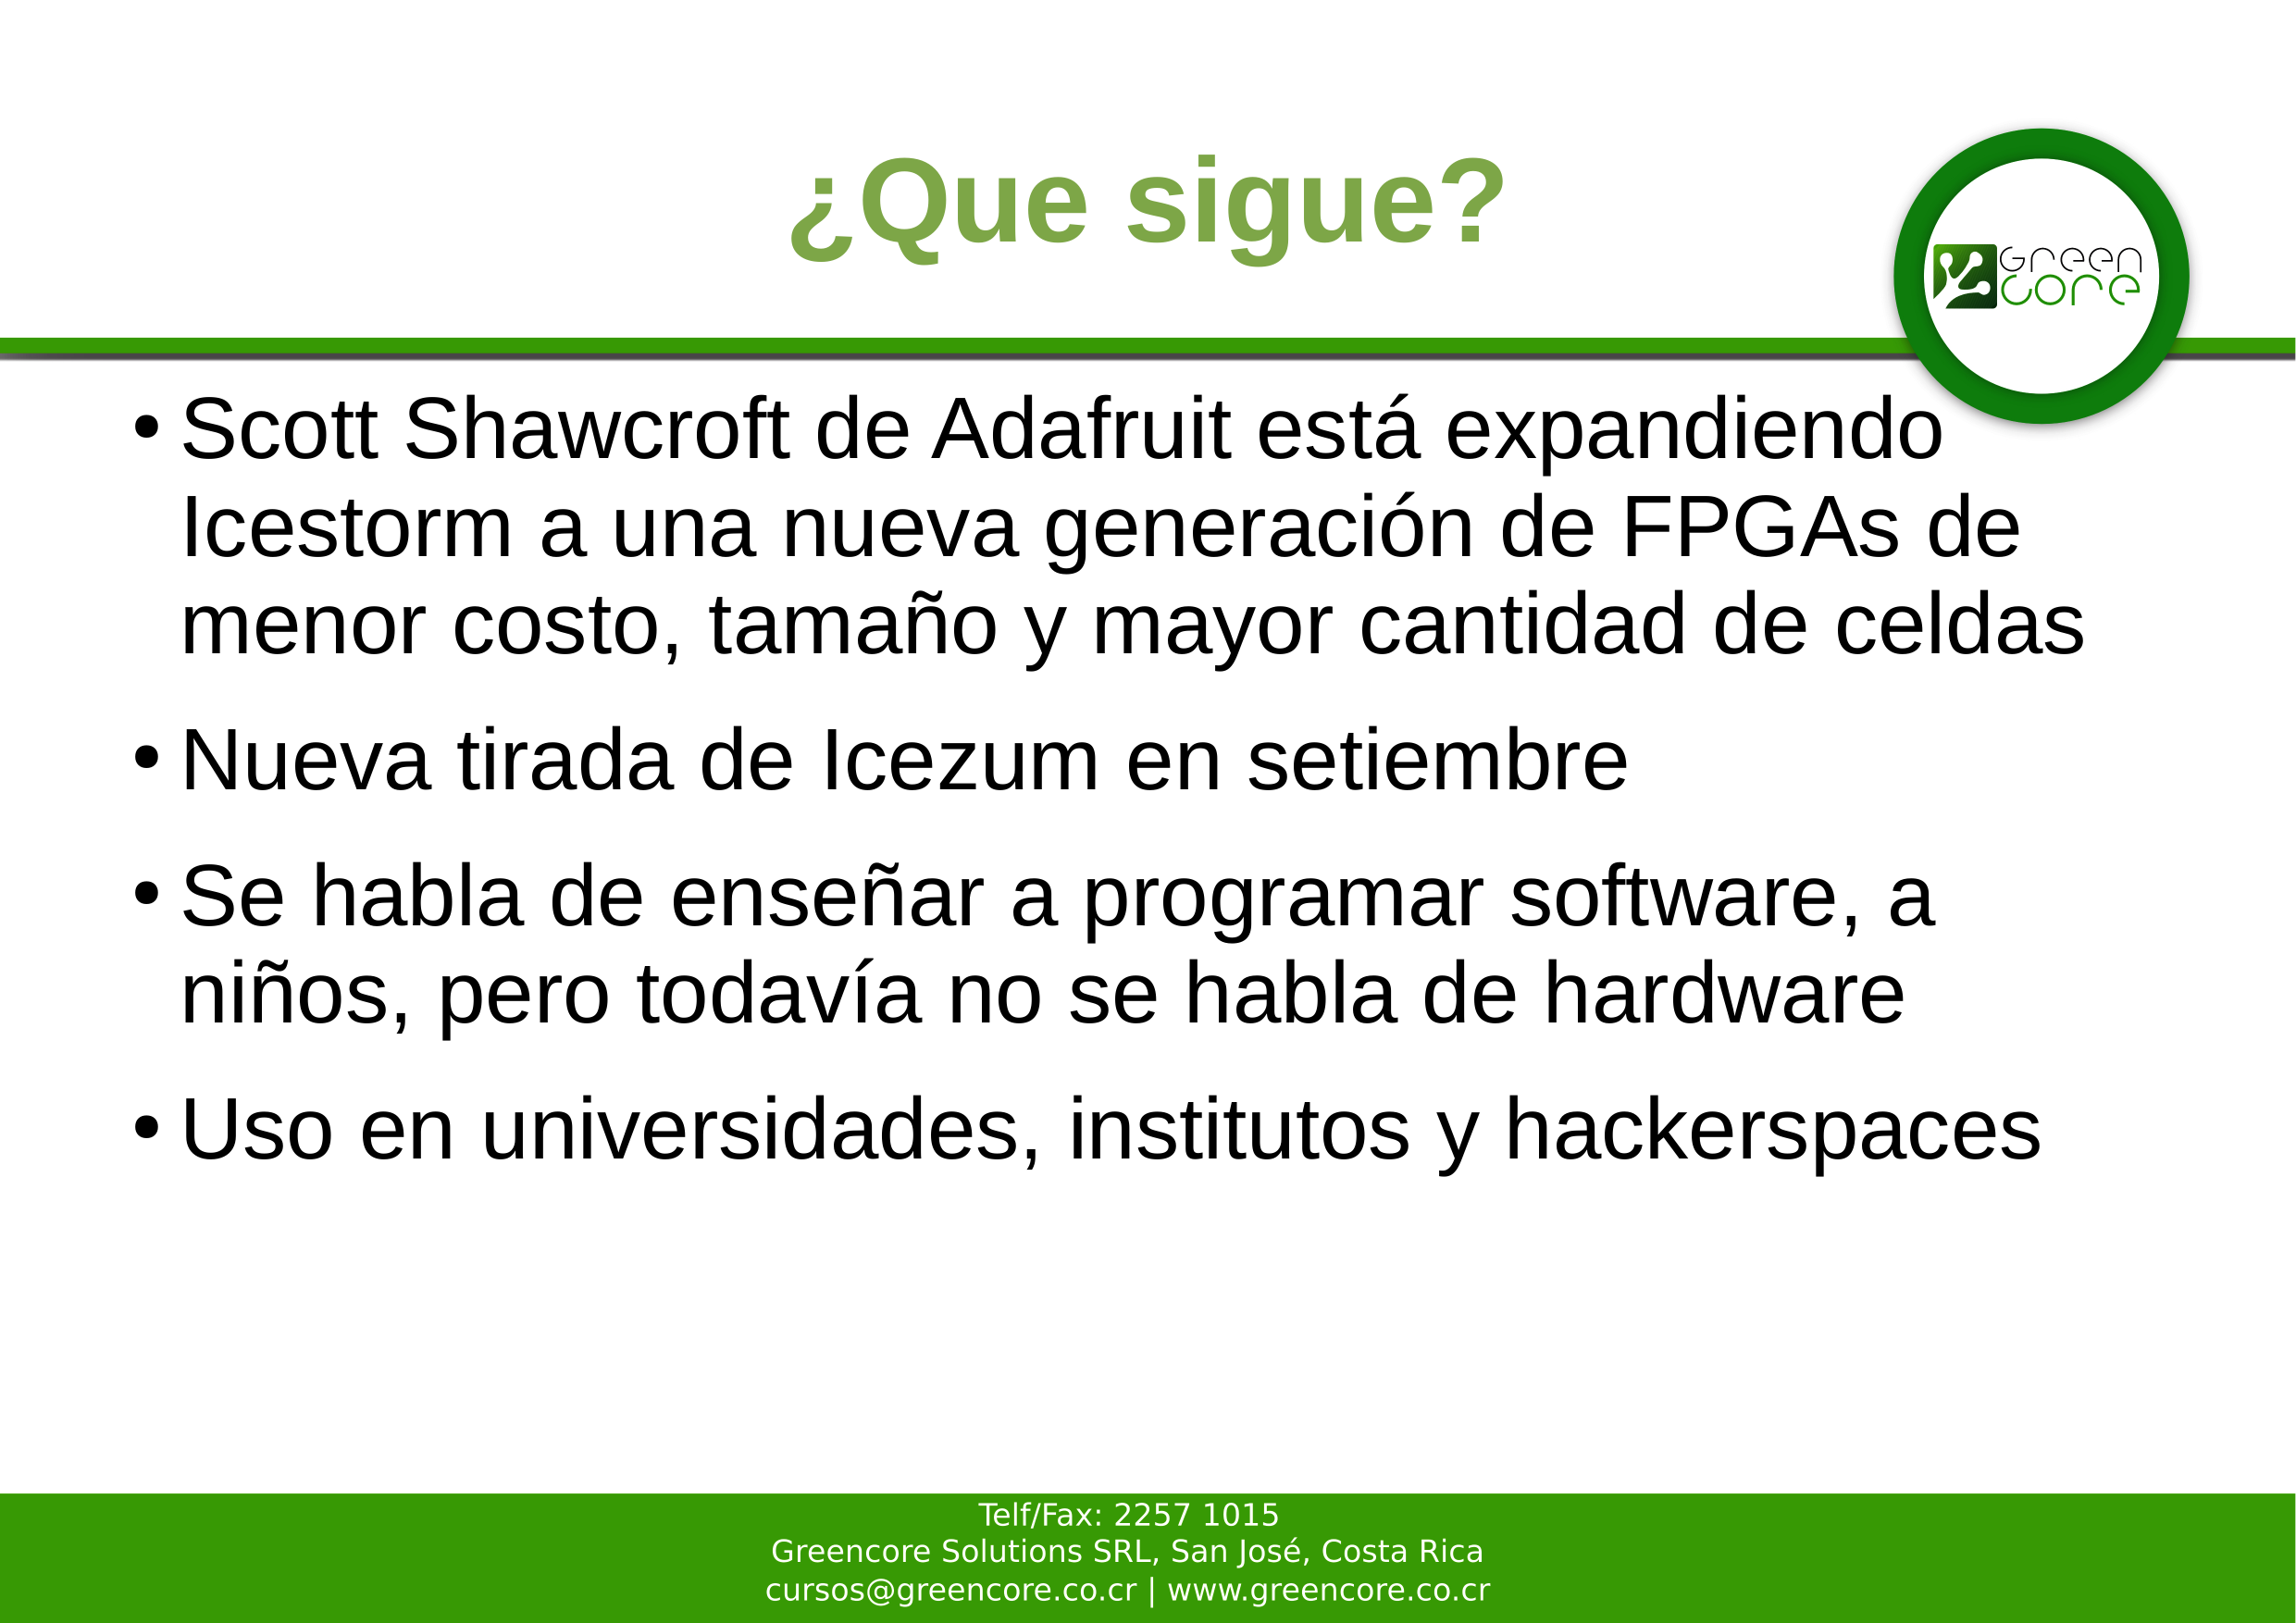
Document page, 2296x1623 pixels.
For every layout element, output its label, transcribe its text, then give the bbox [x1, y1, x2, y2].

list Scott Shawcroft de Adafruit está expandiendo Icestorm a una nueva generación de FPGAs de menor costo, tamaño y mayor cantidad de celdas Nueva tirada de Icezum en setiembre Se habla de enseñar a programar software, a niños, pero todavía no se habla de hardware Uso en universidades, institutos y hackerspaces [115, 379, 2181, 1321]
title ¿Que sigue? [115, 64, 2181, 336]
picture [0, 0, 2296, 1623]
